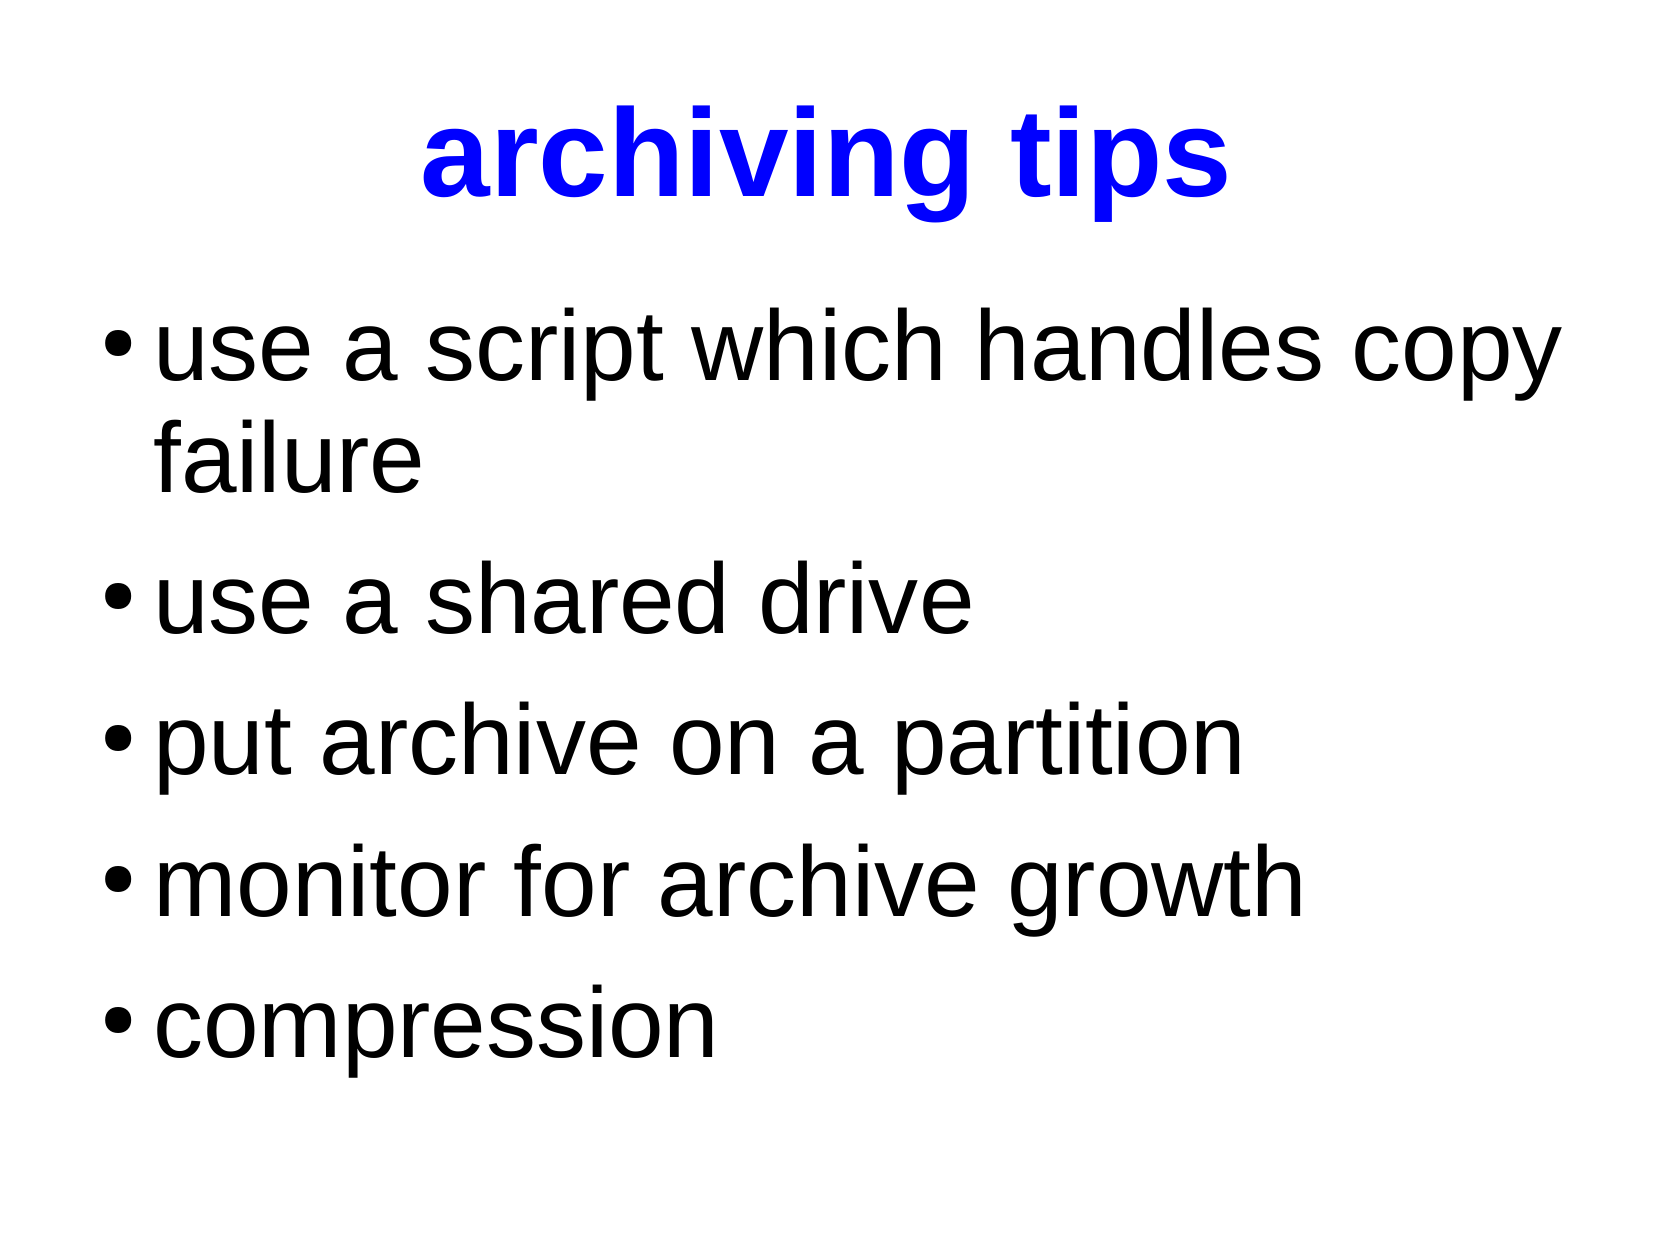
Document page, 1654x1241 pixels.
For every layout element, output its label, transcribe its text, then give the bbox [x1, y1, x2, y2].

list use a script which handles copy failure use a shared drive put archive on a partition monitor for archive growth compression [82, 290, 1591, 1130]
title archiving tips [82, 49, 1571, 257]
